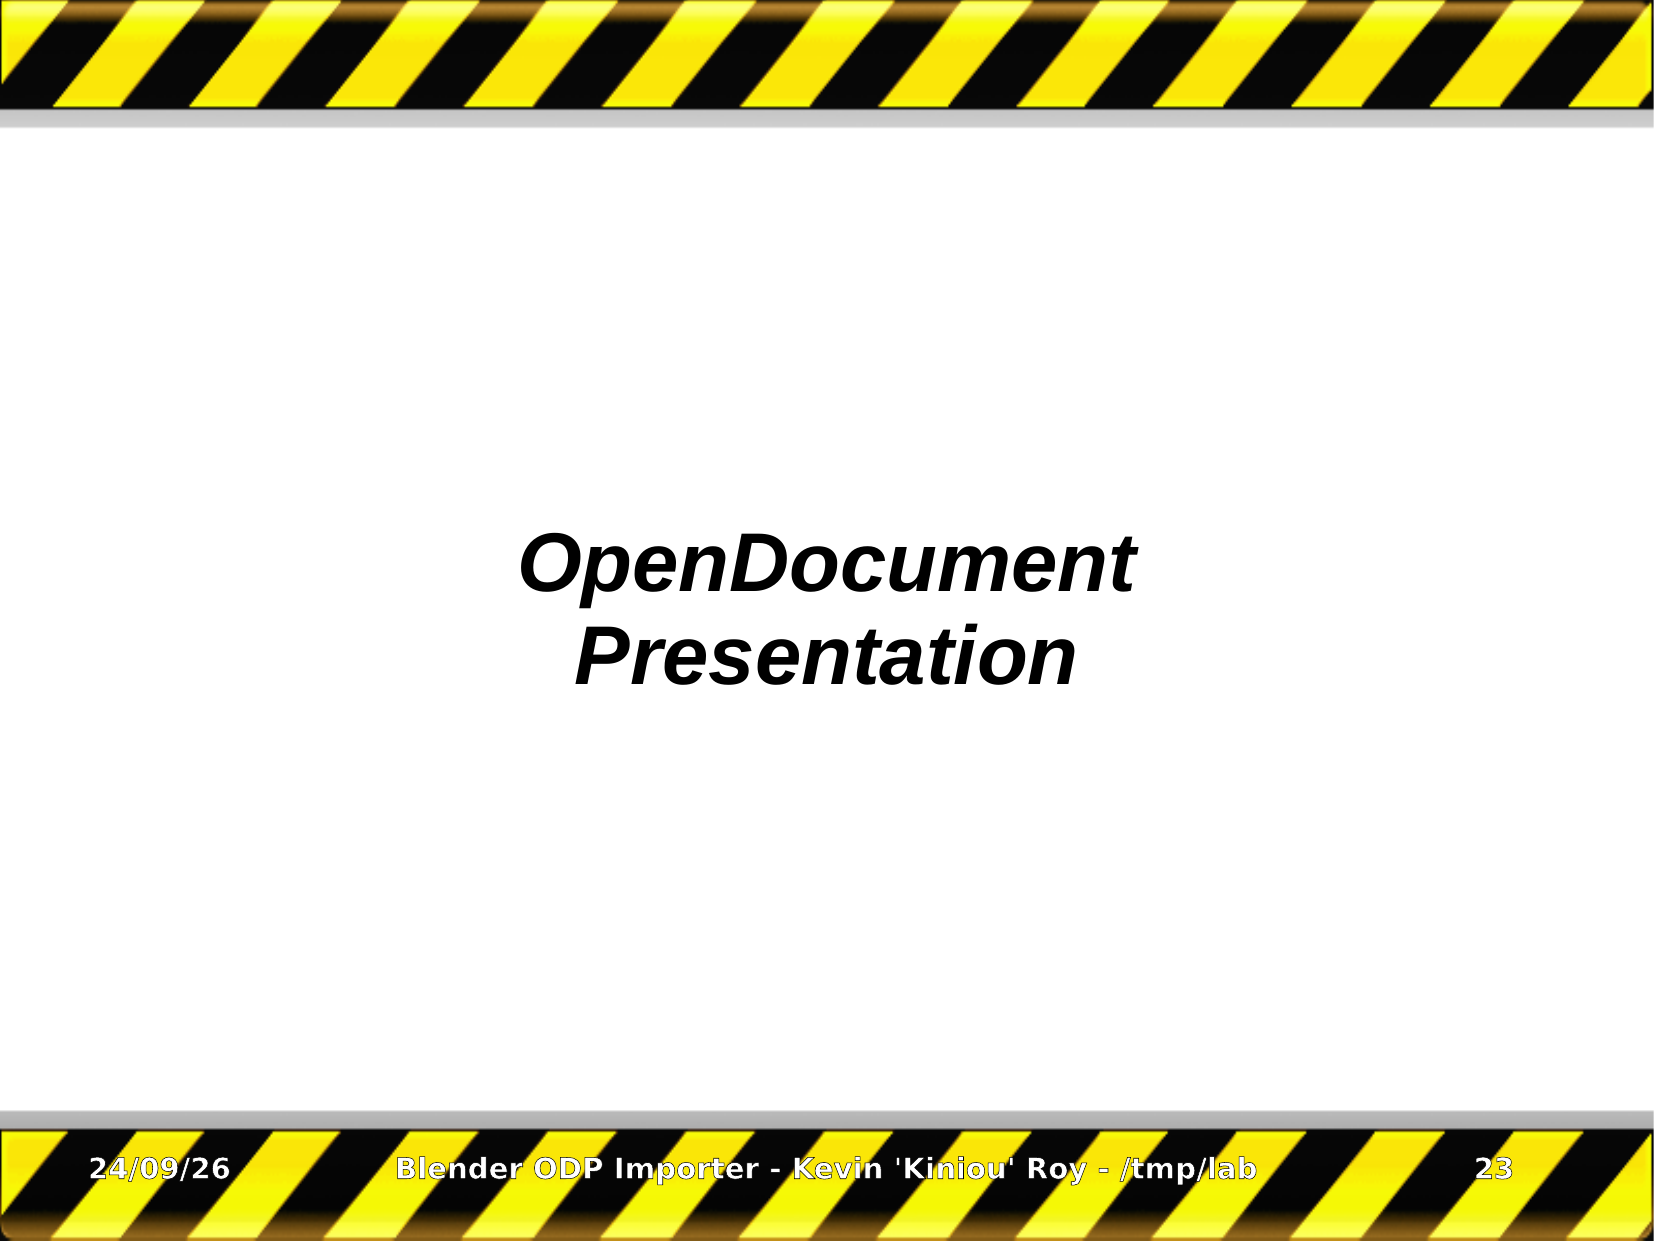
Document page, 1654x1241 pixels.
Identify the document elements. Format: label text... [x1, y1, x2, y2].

picture [0, 0, 1654, 1241]
subtitle OpenDocument Presentation [59, 516, 1595, 724]
